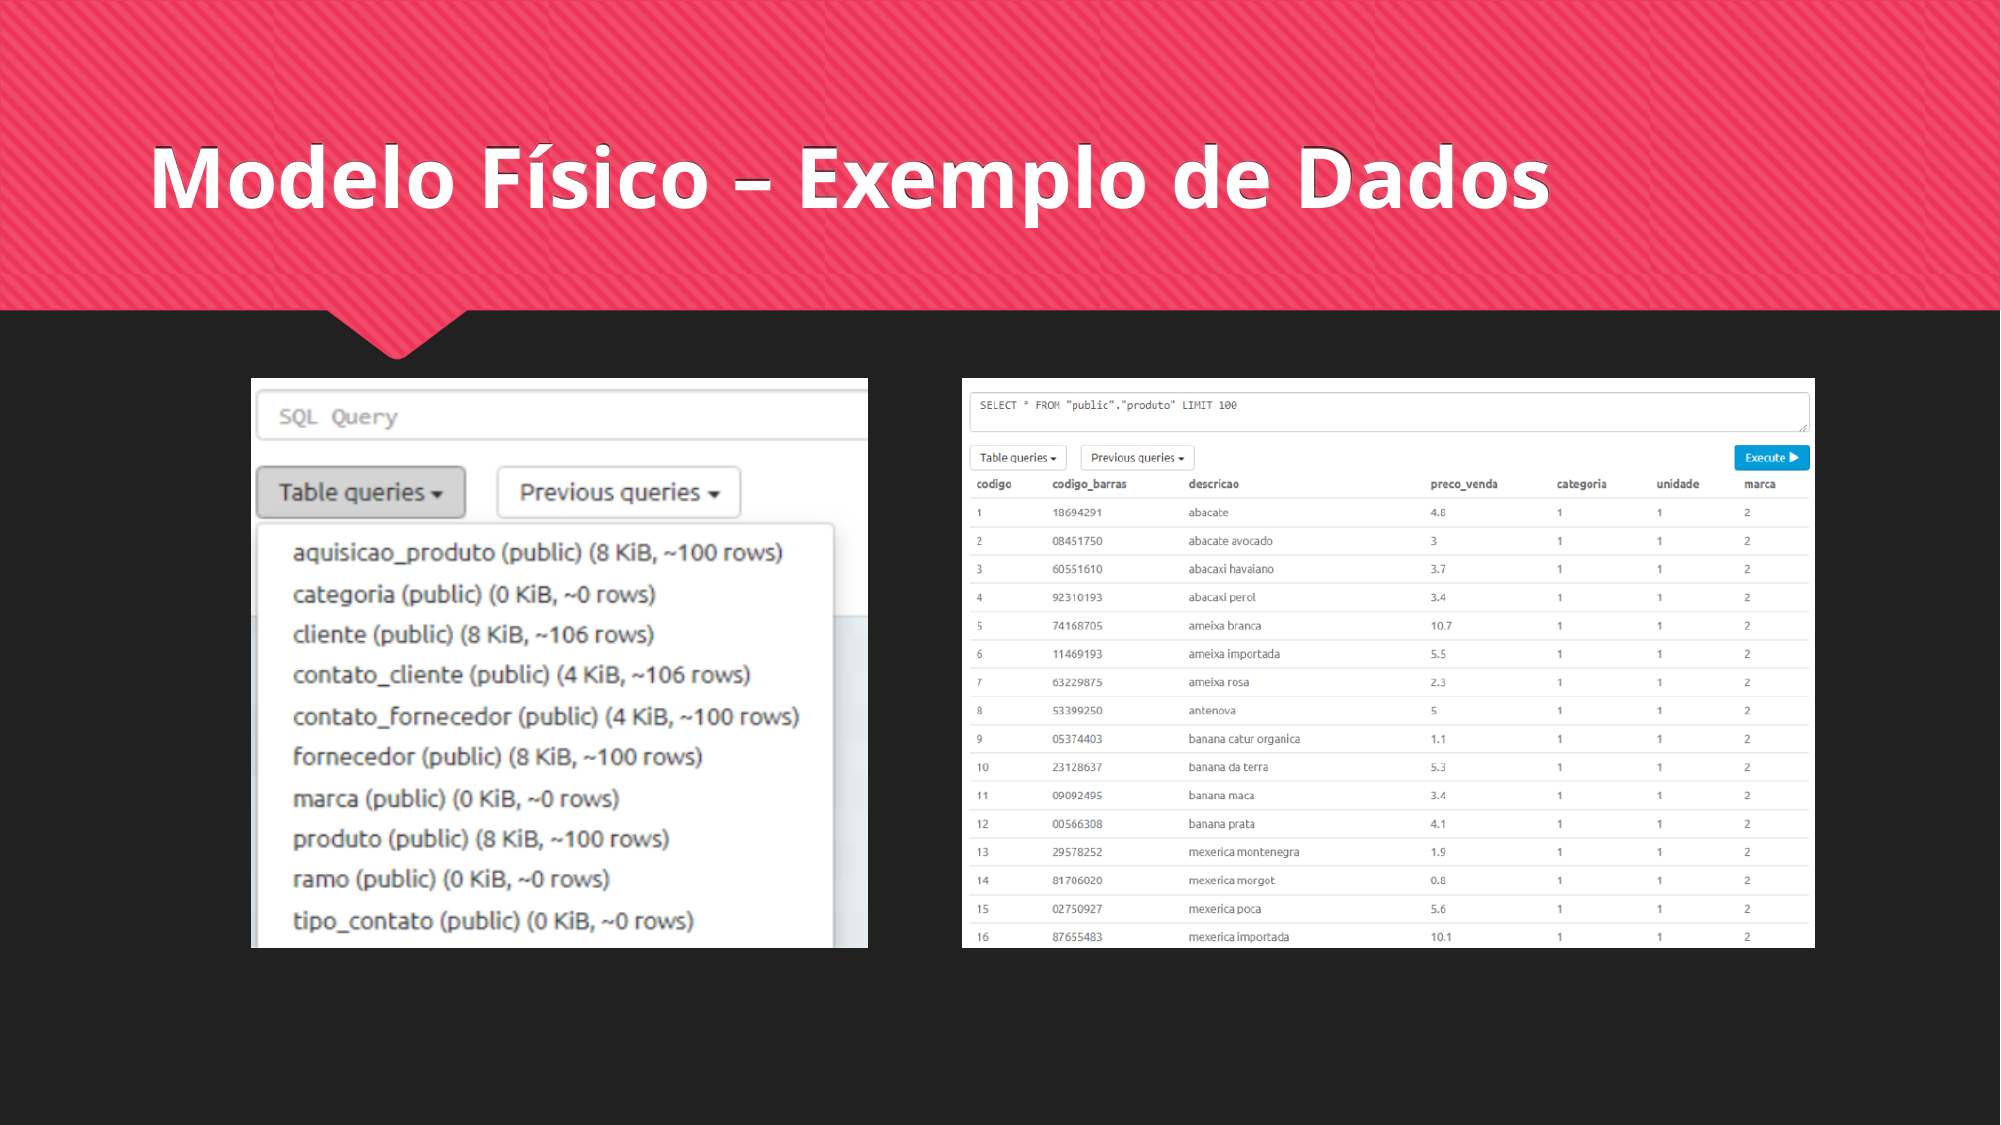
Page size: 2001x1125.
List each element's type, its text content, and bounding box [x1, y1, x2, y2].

picture [1, 1, 1999, 357]
title Modelo Físico – Exemplo de Dados [132, 73, 1868, 233]
picture [251, 378, 868, 948]
picture [962, 378, 1815, 948]
